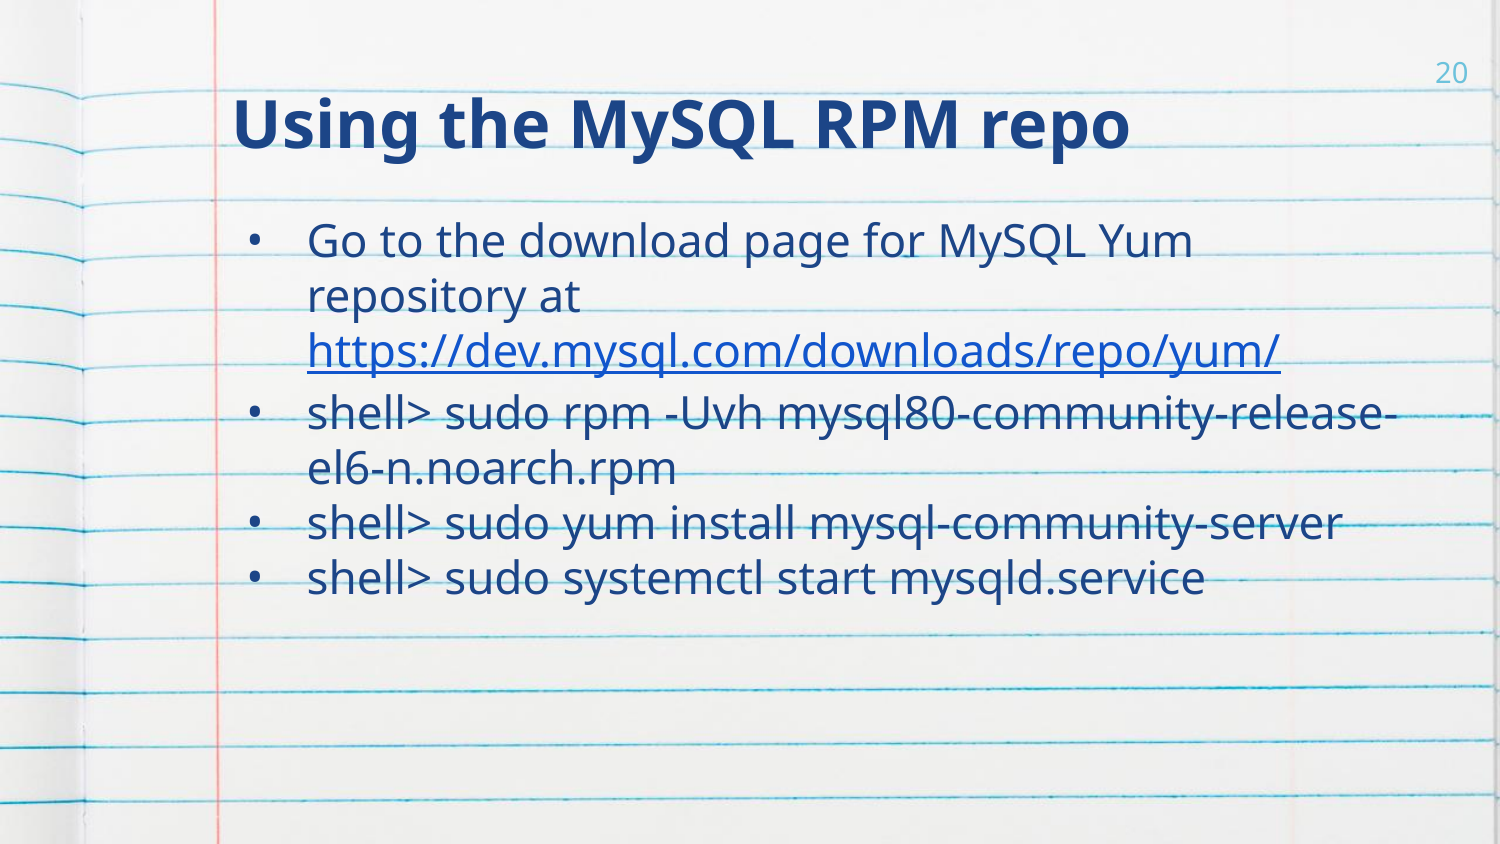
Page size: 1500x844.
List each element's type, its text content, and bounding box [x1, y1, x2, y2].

slide_number <number> [1378, 41, 1469, 107]
picture [0, 0, 1500, 844]
title Using the MySQL RPM repo [231, 21, 1425, 162]
list Go to the download page for MySQL Yum repository at https://dev.mysql.com/downloads/repo/yum/ shell> sudo rpm -Uvh mysql80-community-release-el6-n.noarch.rpm shell> sudo yum install mysql-community-server shell> sudo systemctl start mysqld.service [231, 211, 1425, 748]
